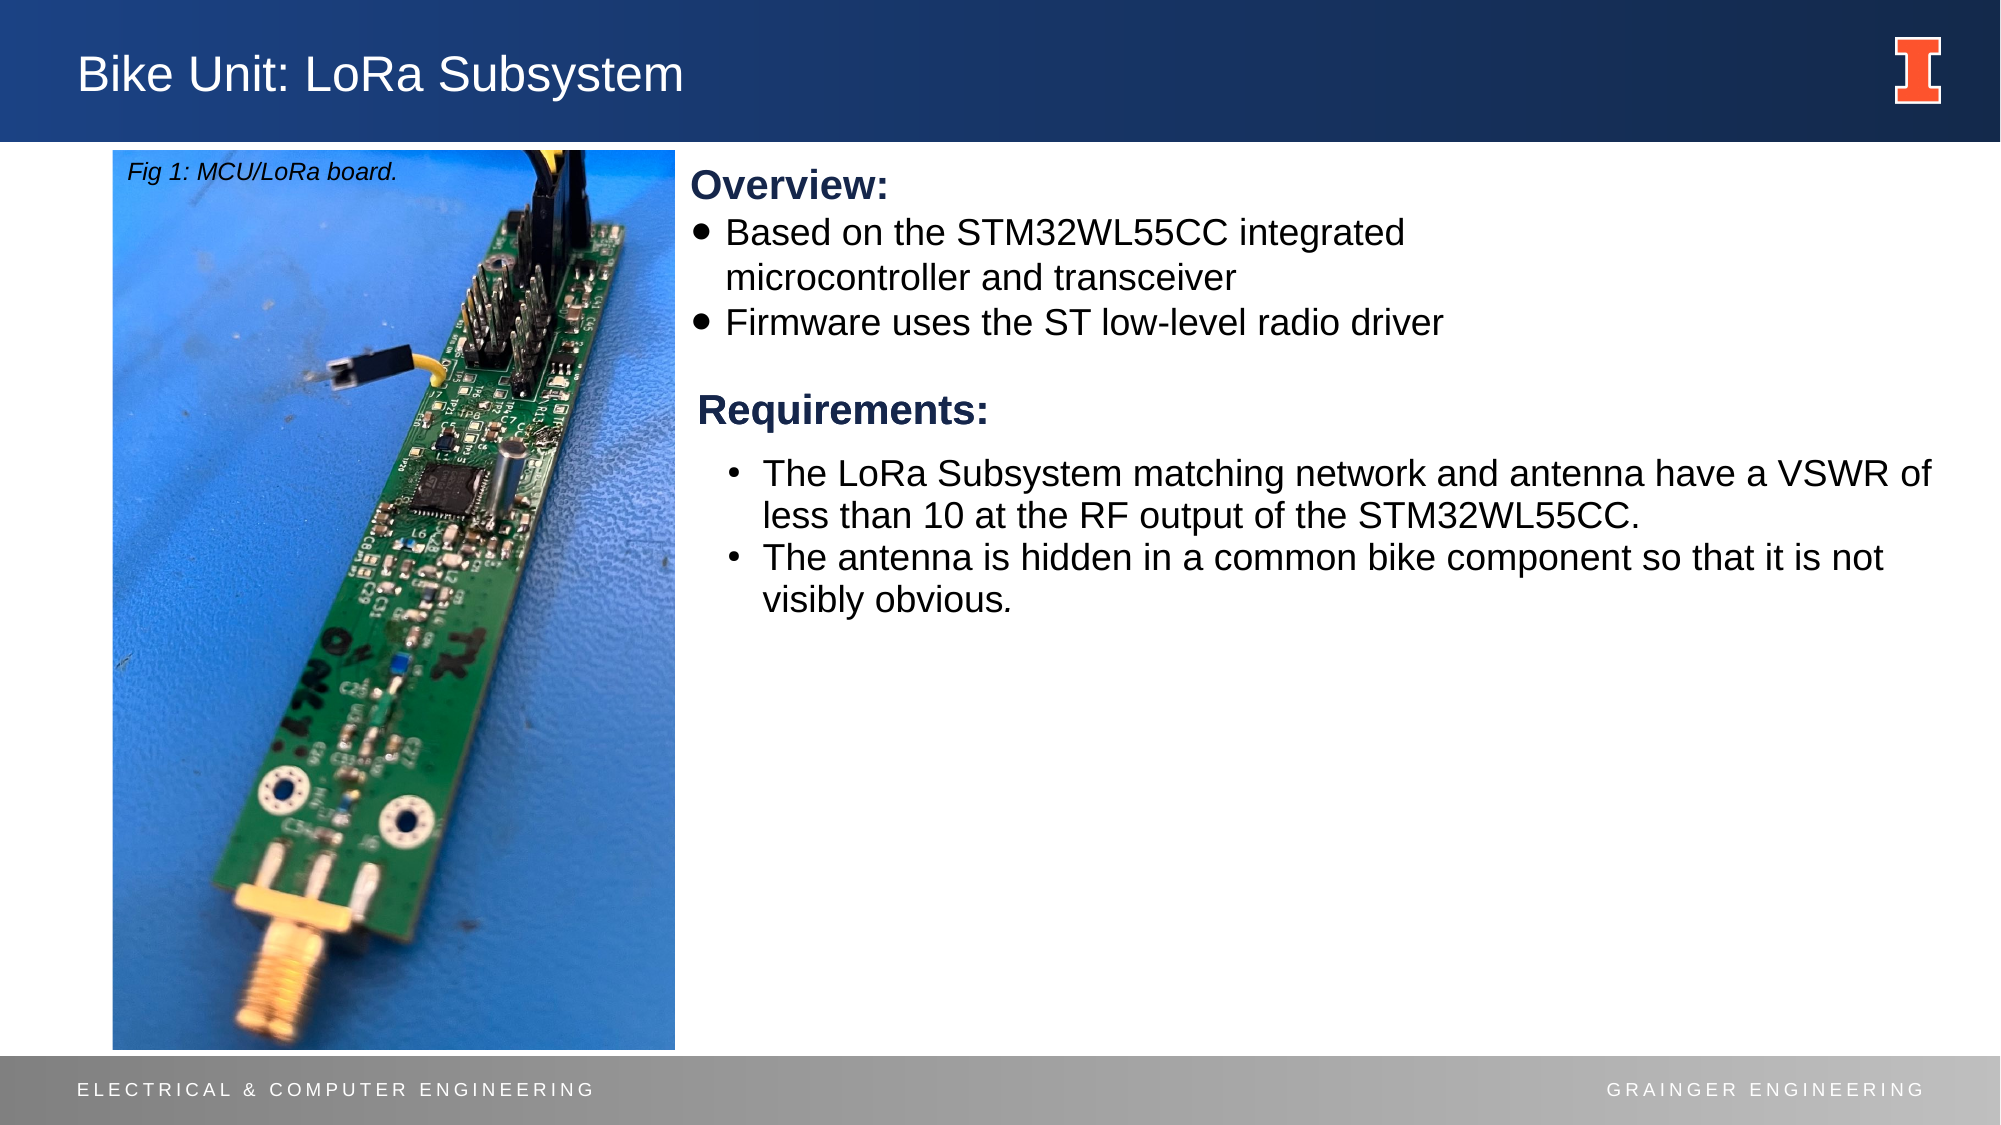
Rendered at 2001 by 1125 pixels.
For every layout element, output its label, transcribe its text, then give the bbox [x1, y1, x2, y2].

text_box ELECTRICAL & COMPUTER ENGINEERING [61, 1070, 1373, 1108]
text_box [0, 0, 2000, 142]
text_box The LoRa Subsystem matching network and antenna have a VSWR of less than 10 at the RF output of the STM32WL55CC. The antenna is hidden in a common bike component so that it is not visibly obvious. [712, 445, 1951, 629]
text_box Overview: Based on the STM32WL55CC integrated microcontroller and transceiver Firmware uses the ST low-level radio driver [675, 149, 1568, 232]
text_box Bike Unit: LoRa Subsystem [61, 33, 1852, 109]
text_box [0, 1056, 2000, 1125]
picture [1895, 37, 1941, 104]
text_box GRAINGER ENGINEERING [1531, 1070, 1938, 1108]
picture [112, 149, 676, 1050]
text_box Requirements: [682, 375, 1576, 457]
text_box Fig 1: MCU/LoRa board. [112, 150, 414, 193]
